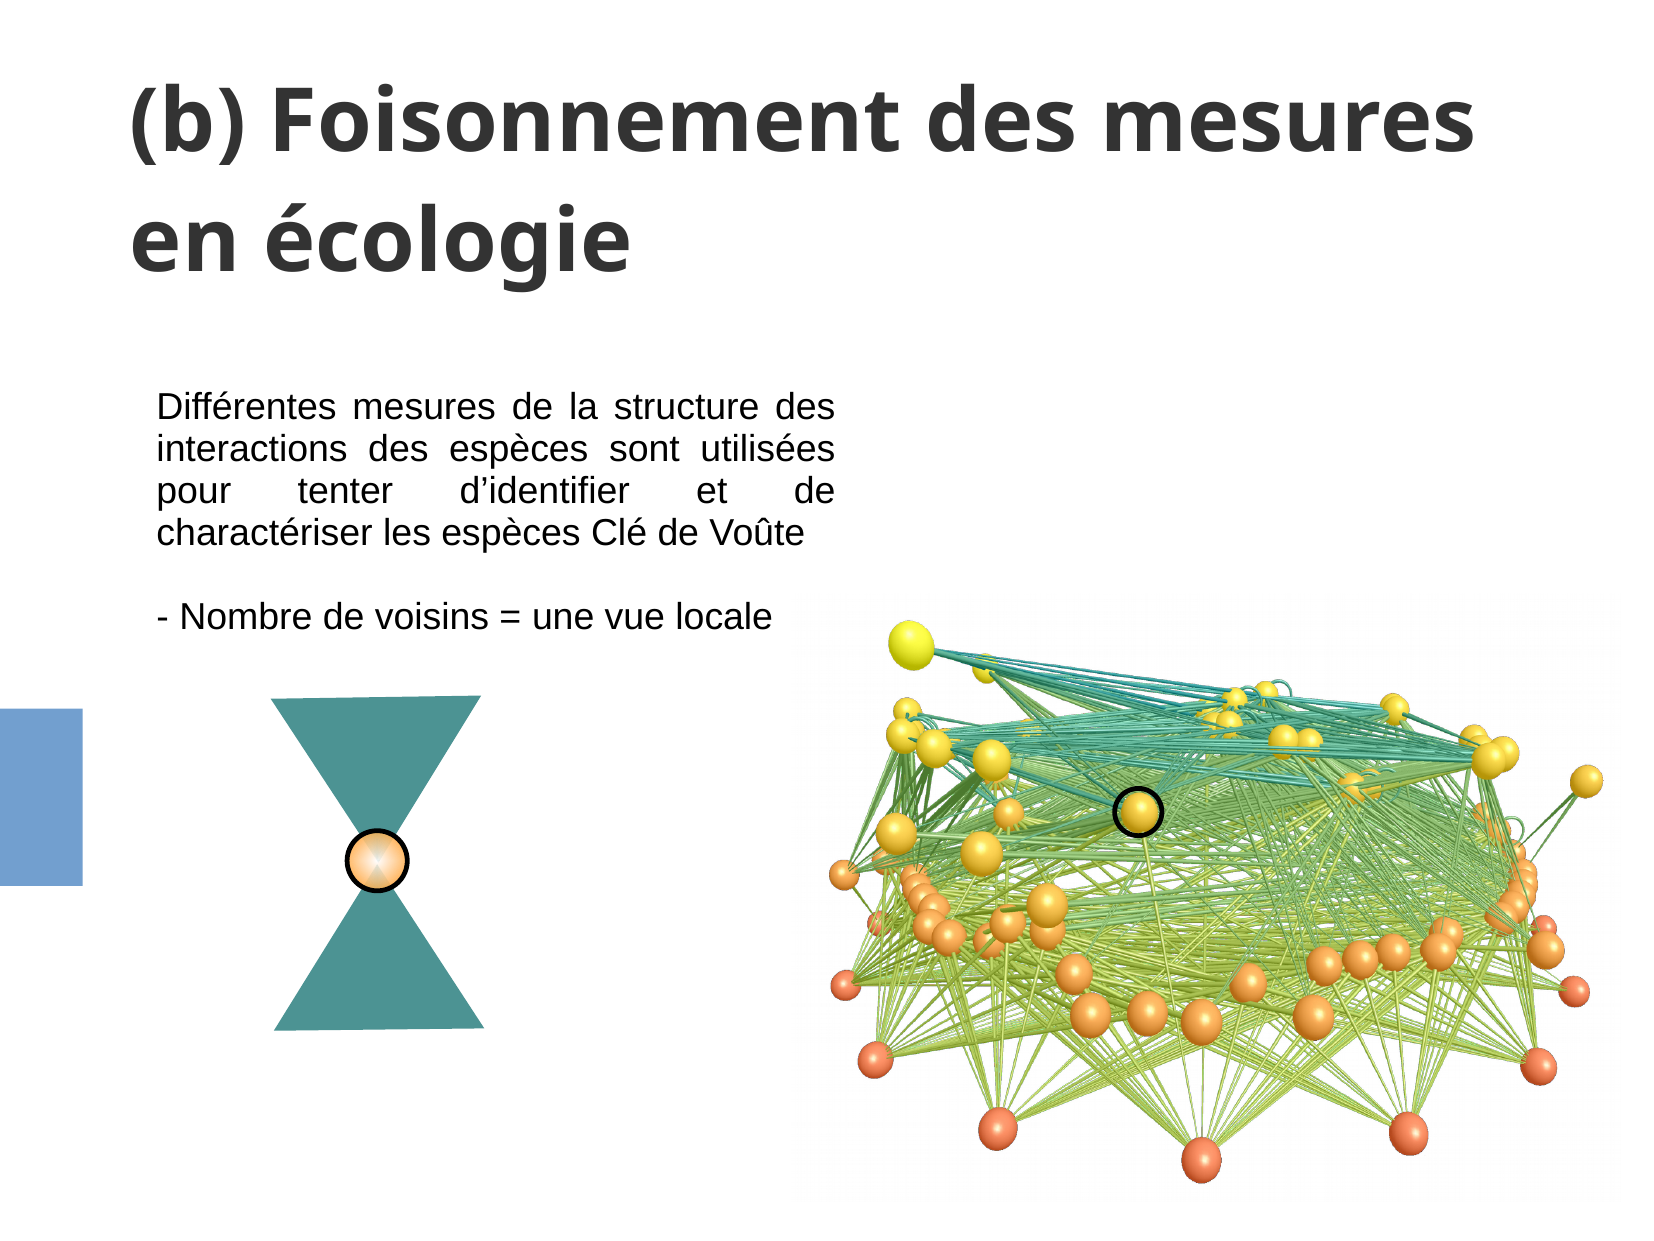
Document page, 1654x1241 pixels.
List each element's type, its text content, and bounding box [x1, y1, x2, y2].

text_box [270, 695, 485, 1031]
picture [791, 593, 1621, 1202]
title (b) Foisonnement des mesures en écologie [129, 59, 1536, 296]
text_box Différentes mesures de la structure des interactions des espèces sont utilisées pour tenter d’identifier et de charactériser les espèces Clé de Voûte - Nombre de voisins = une vue locale [141, 377, 851, 813]
